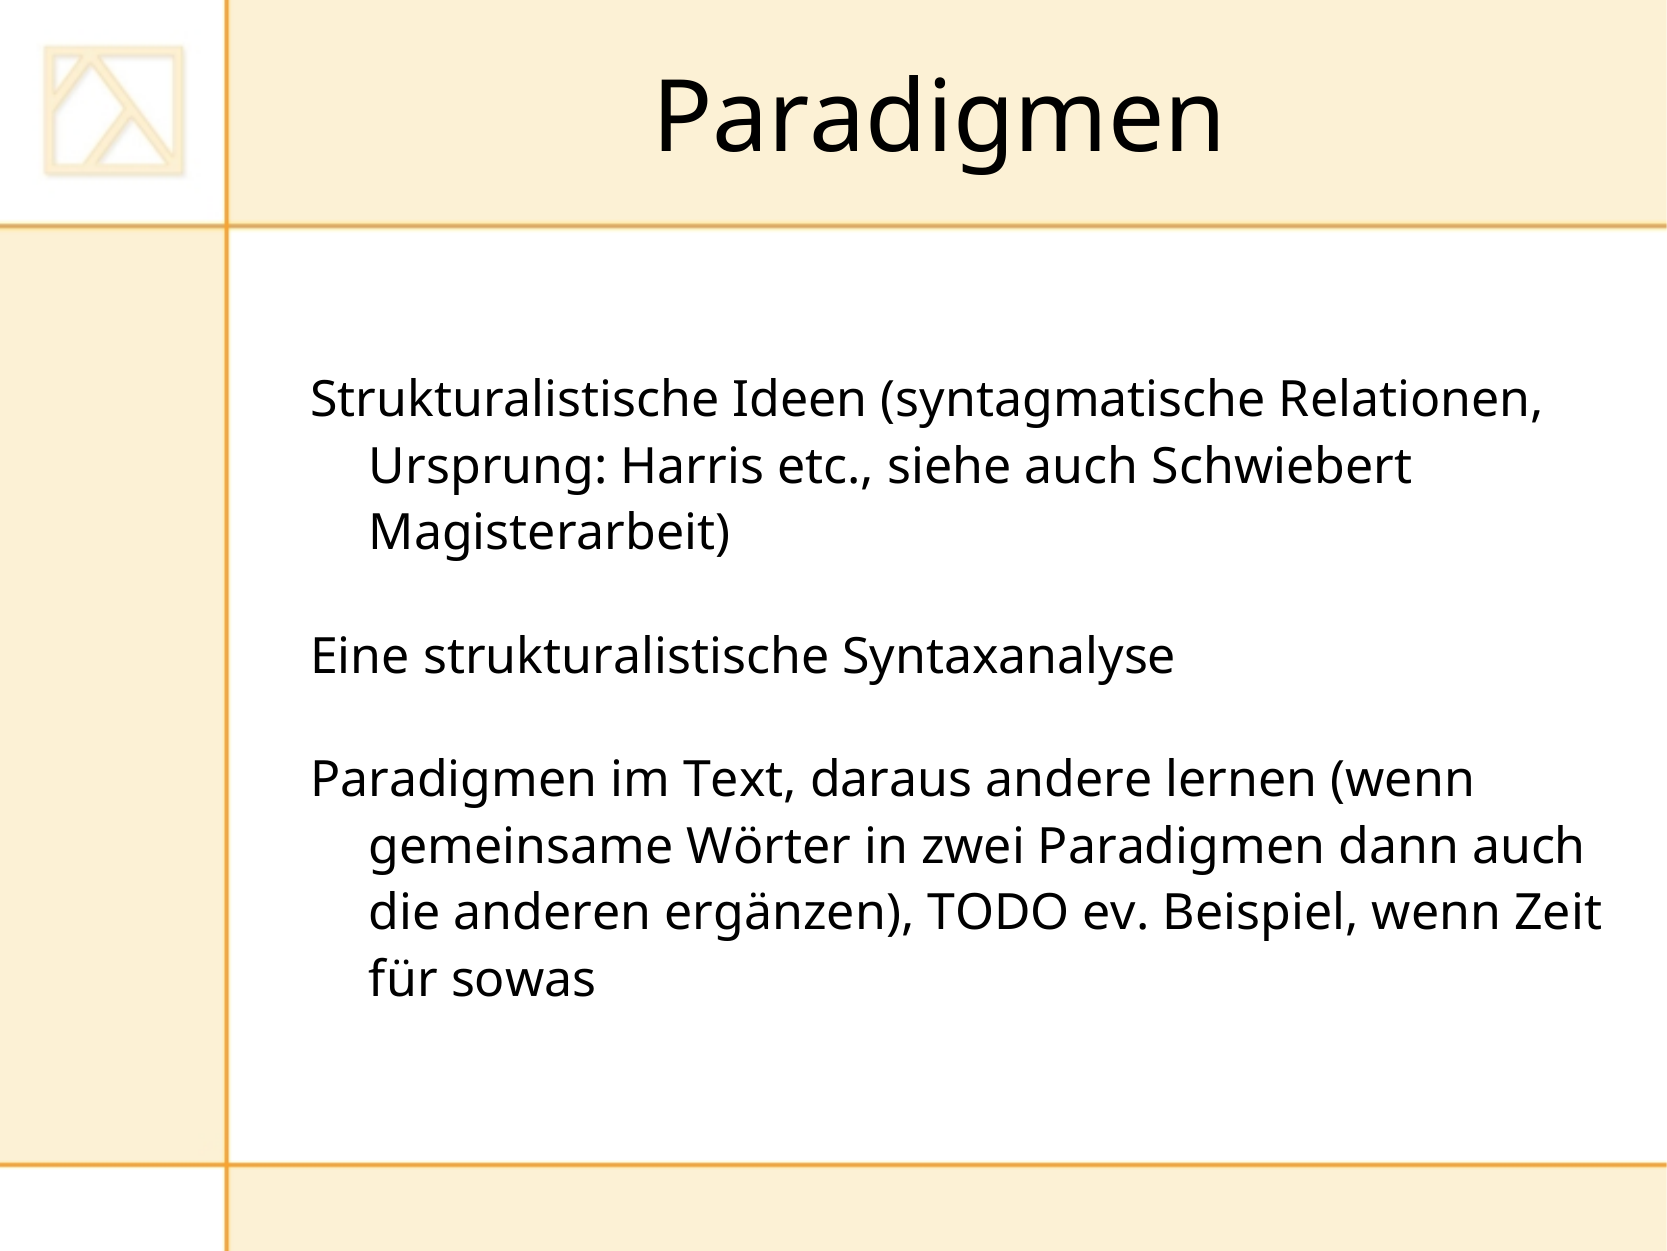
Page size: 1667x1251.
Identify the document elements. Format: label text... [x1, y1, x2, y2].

title Paradigmen [268, 0, 1611, 185]
list Strukturalistische Ideen (syntagmatische Relationen, Ursprung: Harris etc., siehe auch Schwiebert Magisterarbeit) Eine strukturalistische Syntaxanalyse Paradigmen im Text, daraus andere lernen (wenn gemeinsame Wörter in zwei Paradigmen dann auch die anderen ergänzen), TODO ev. Beispiel, wenn Zeit für sowas [268, 185, 1611, 1188]
picture [0, 0, 1667, 1251]
